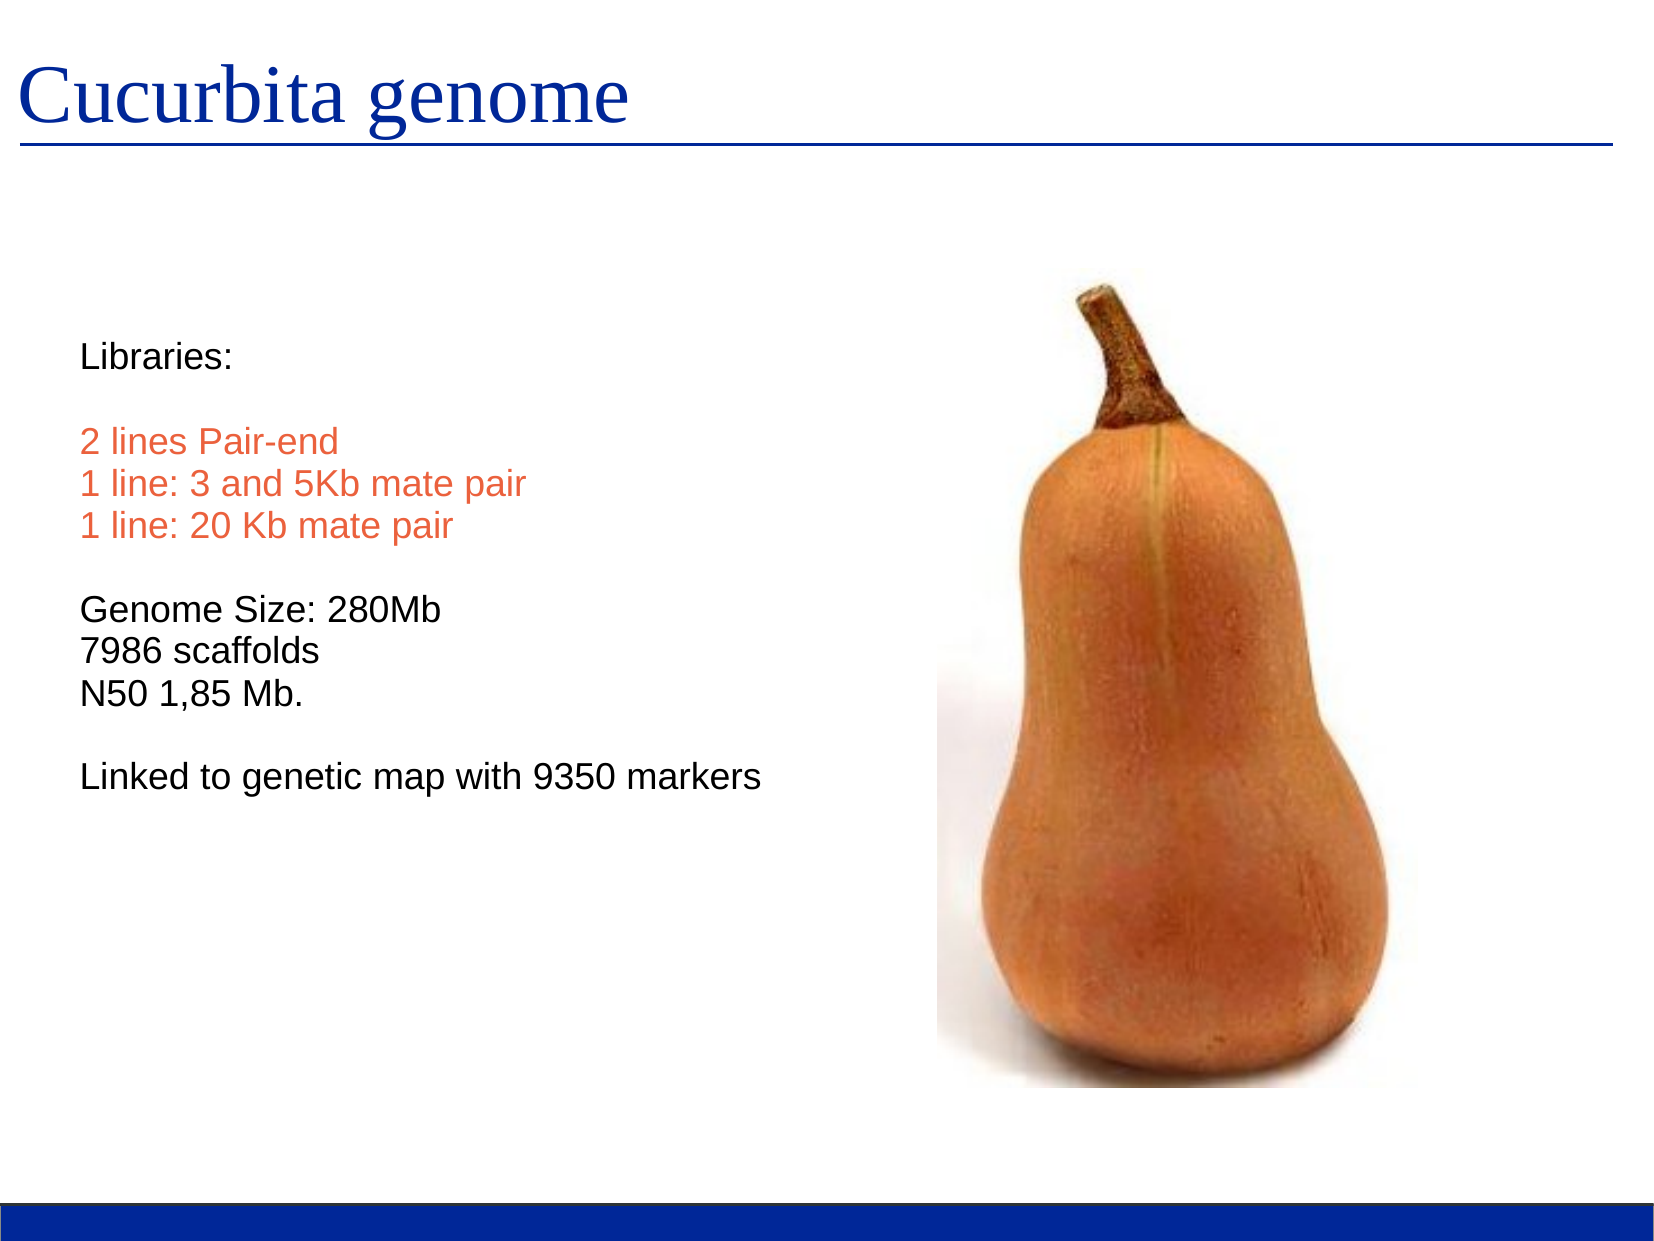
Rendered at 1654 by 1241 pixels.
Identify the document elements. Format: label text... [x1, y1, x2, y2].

text_box Libraries: 2 lines Pair-end 1 line: 3 and 5Kb mate pair 1 line: 20 Kb mate pair Genome Size: 280Mb 7986 scaffolds N50 1,85 Mb. Linked to genetic map with 9350 markers [64, 328, 777, 806]
picture [937, 268, 1418, 1088]
title Cucurbita genome [17, 0, 1589, 198]
